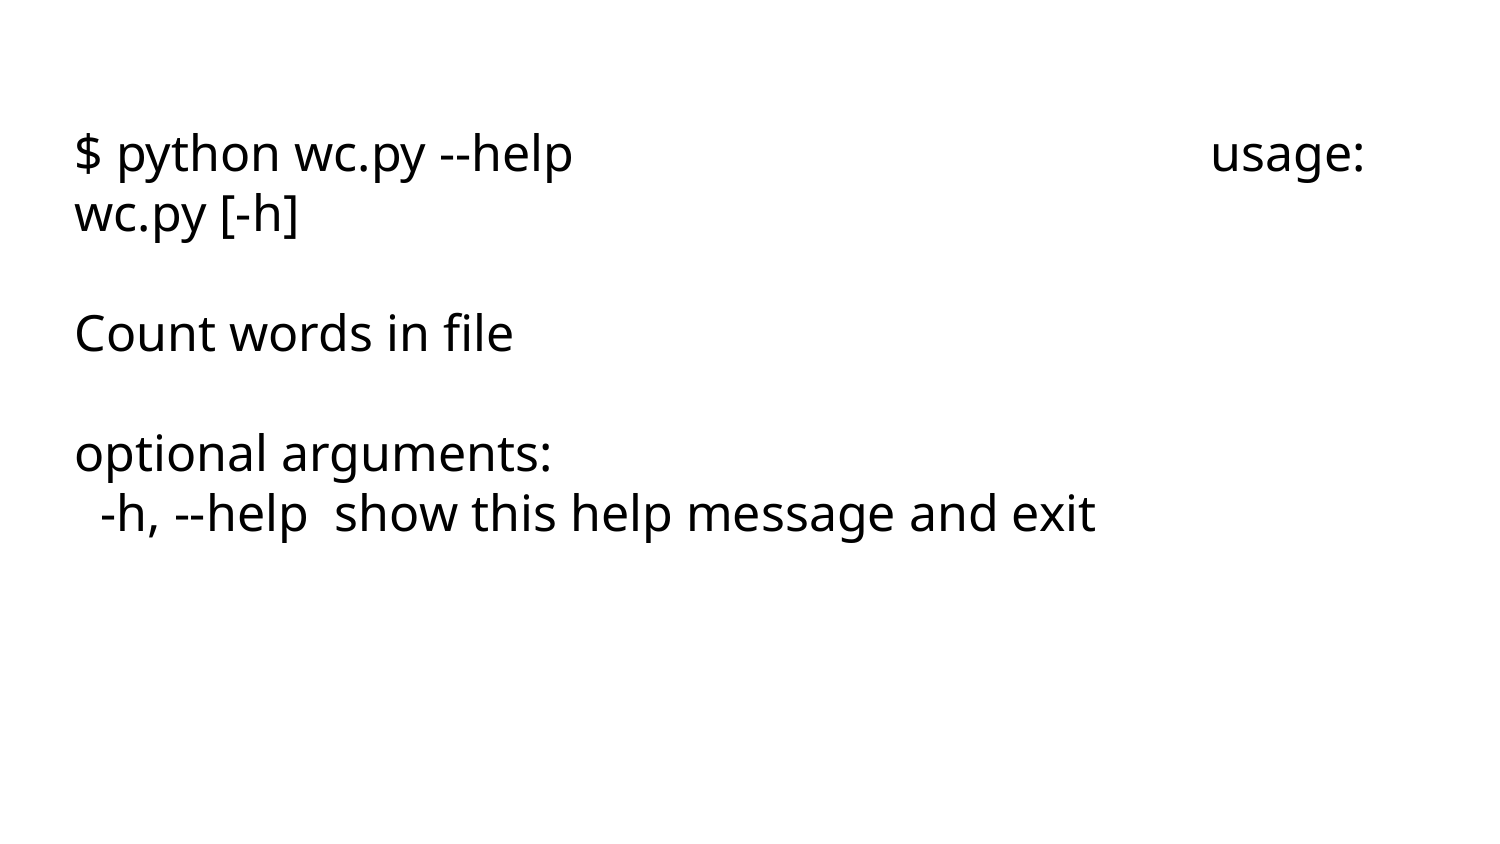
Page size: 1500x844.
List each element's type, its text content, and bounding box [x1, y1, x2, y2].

title $ python wc.py --help usage: wc.py [-h] Count words in file optional arguments: -h, --help show this help message and exit [59, 44, 1441, 799]
